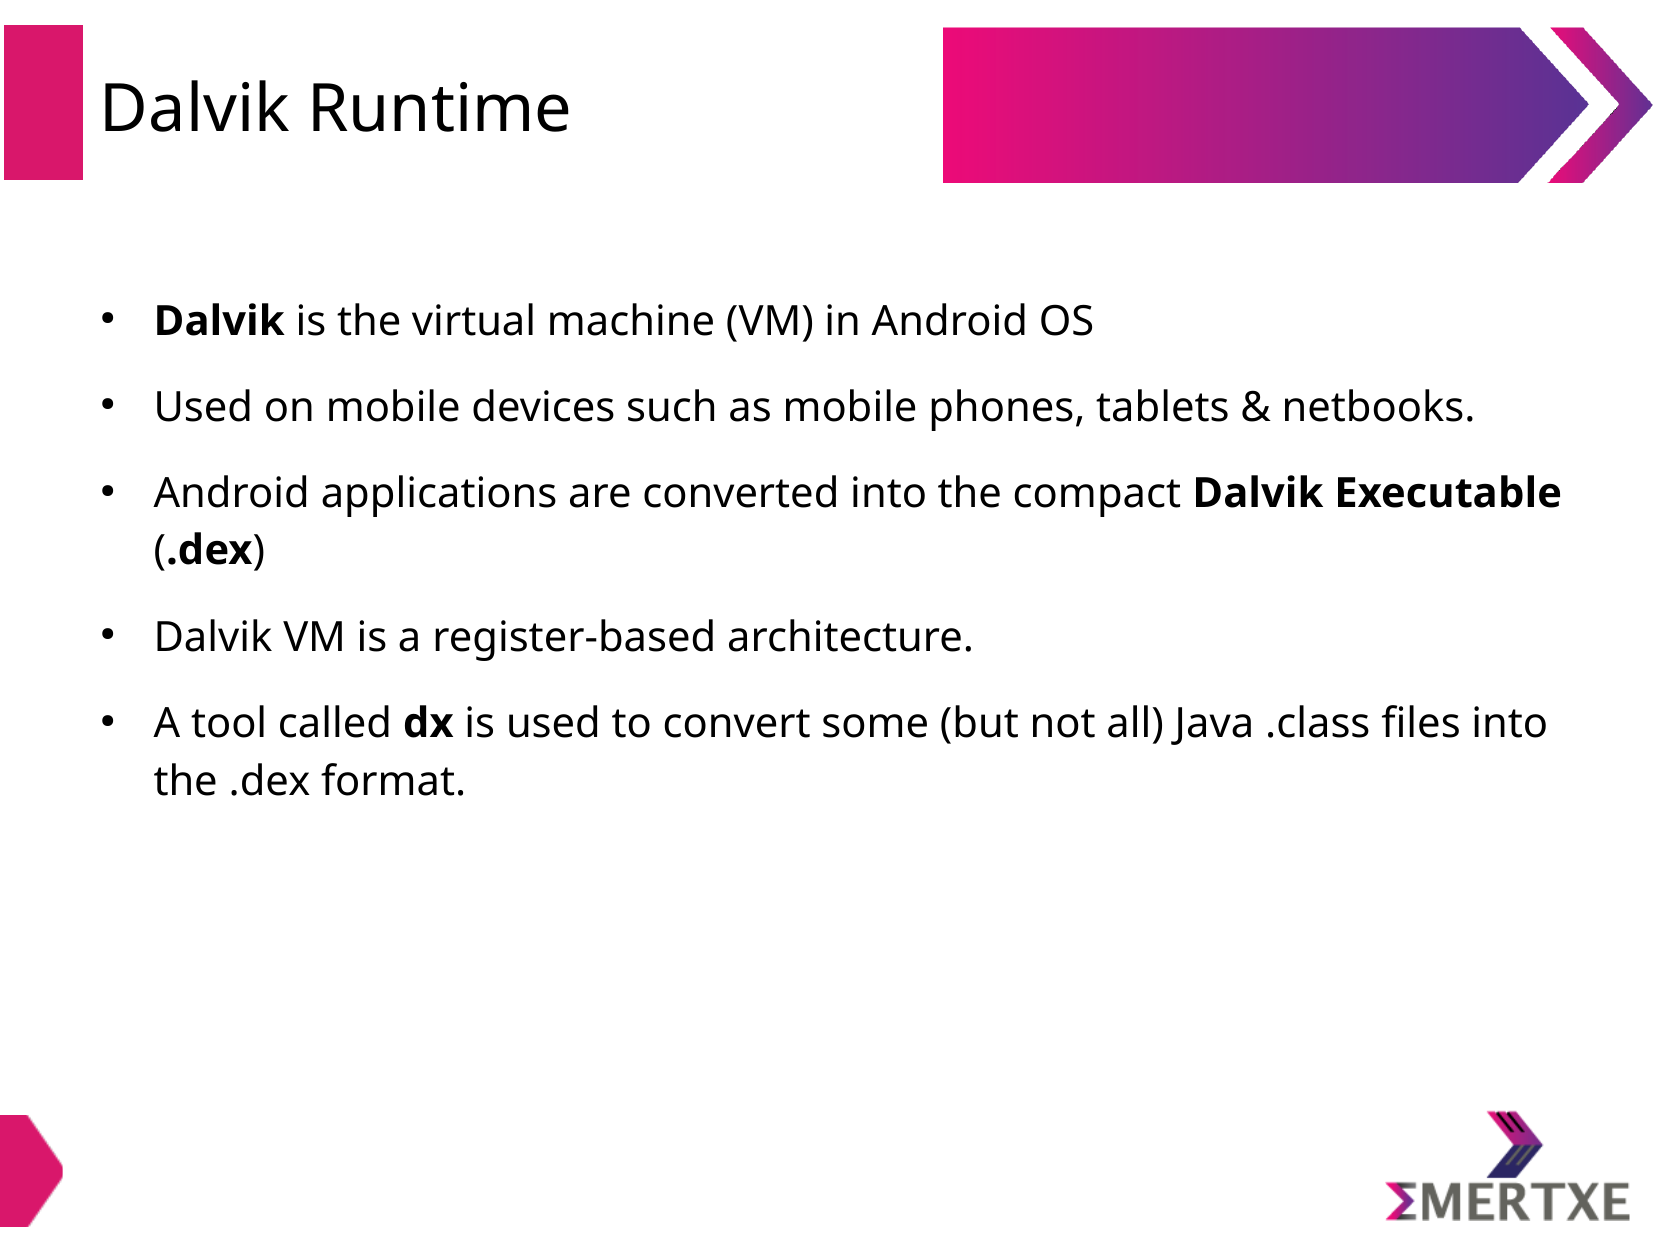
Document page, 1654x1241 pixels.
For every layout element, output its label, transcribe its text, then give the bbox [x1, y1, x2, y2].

title Dalvik Runtime [82, 2, 1571, 210]
list Dalvik is the virtual machine (VM) in Android OS Used on mobile devices such as mobile phones, tablets & netbooks. Android applications are converted into the compact Dalvik Executable (.dex) Dalvik VM is a register-based architecture. A tool called dx is used to convert some (but not all) Java .class files into the .dex format. [82, 290, 1571, 1010]
picture [1385, 1107, 1631, 1221]
picture [1571, 27, 1653, 183]
